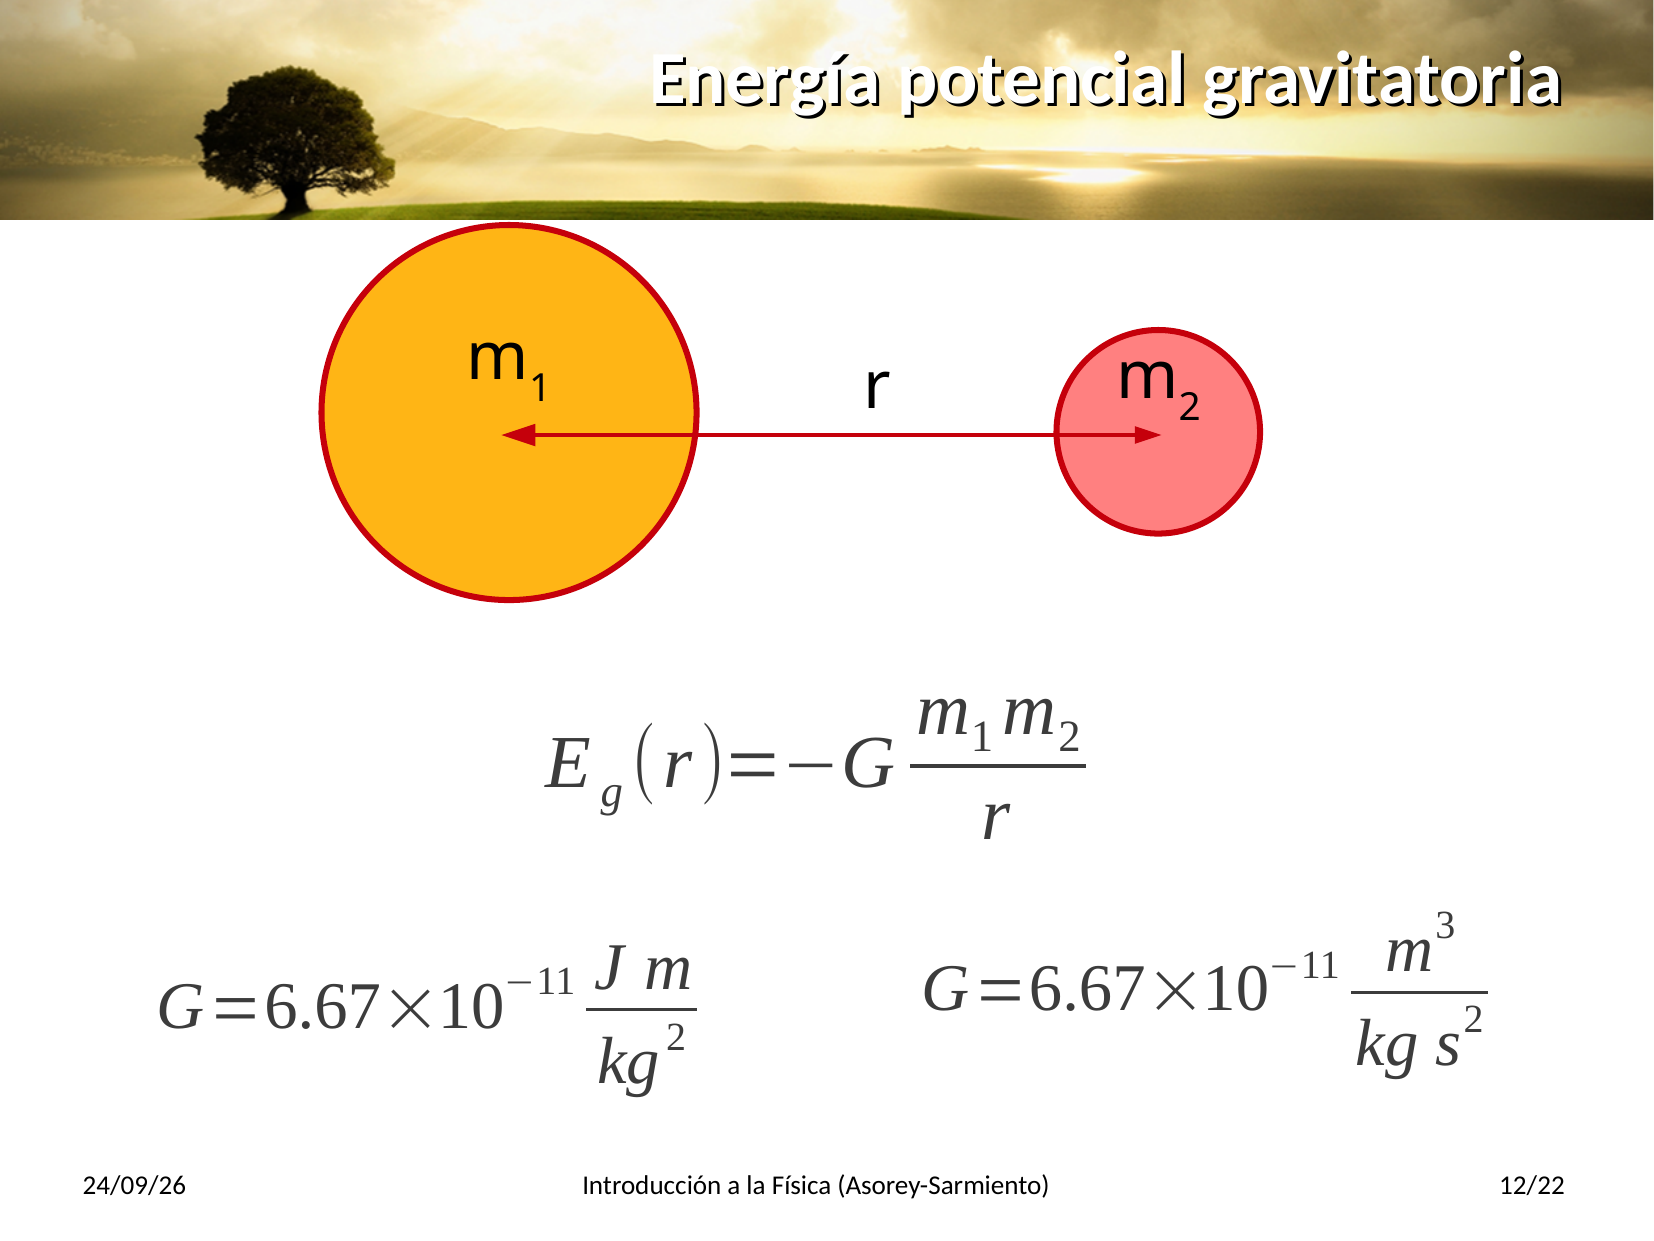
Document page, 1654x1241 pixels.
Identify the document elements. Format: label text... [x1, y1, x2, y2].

chart [534, 667, 1096, 856]
chart [915, 903, 1497, 1081]
text_box m2 [1056, 330, 1261, 534]
chart [150, 930, 706, 1098]
title Energía potencial gravitatoria [75, 19, 1564, 151]
picture [0, 0, 1654, 220]
text_box m1 [321, 225, 697, 601]
text_box r [848, 330, 901, 432]
